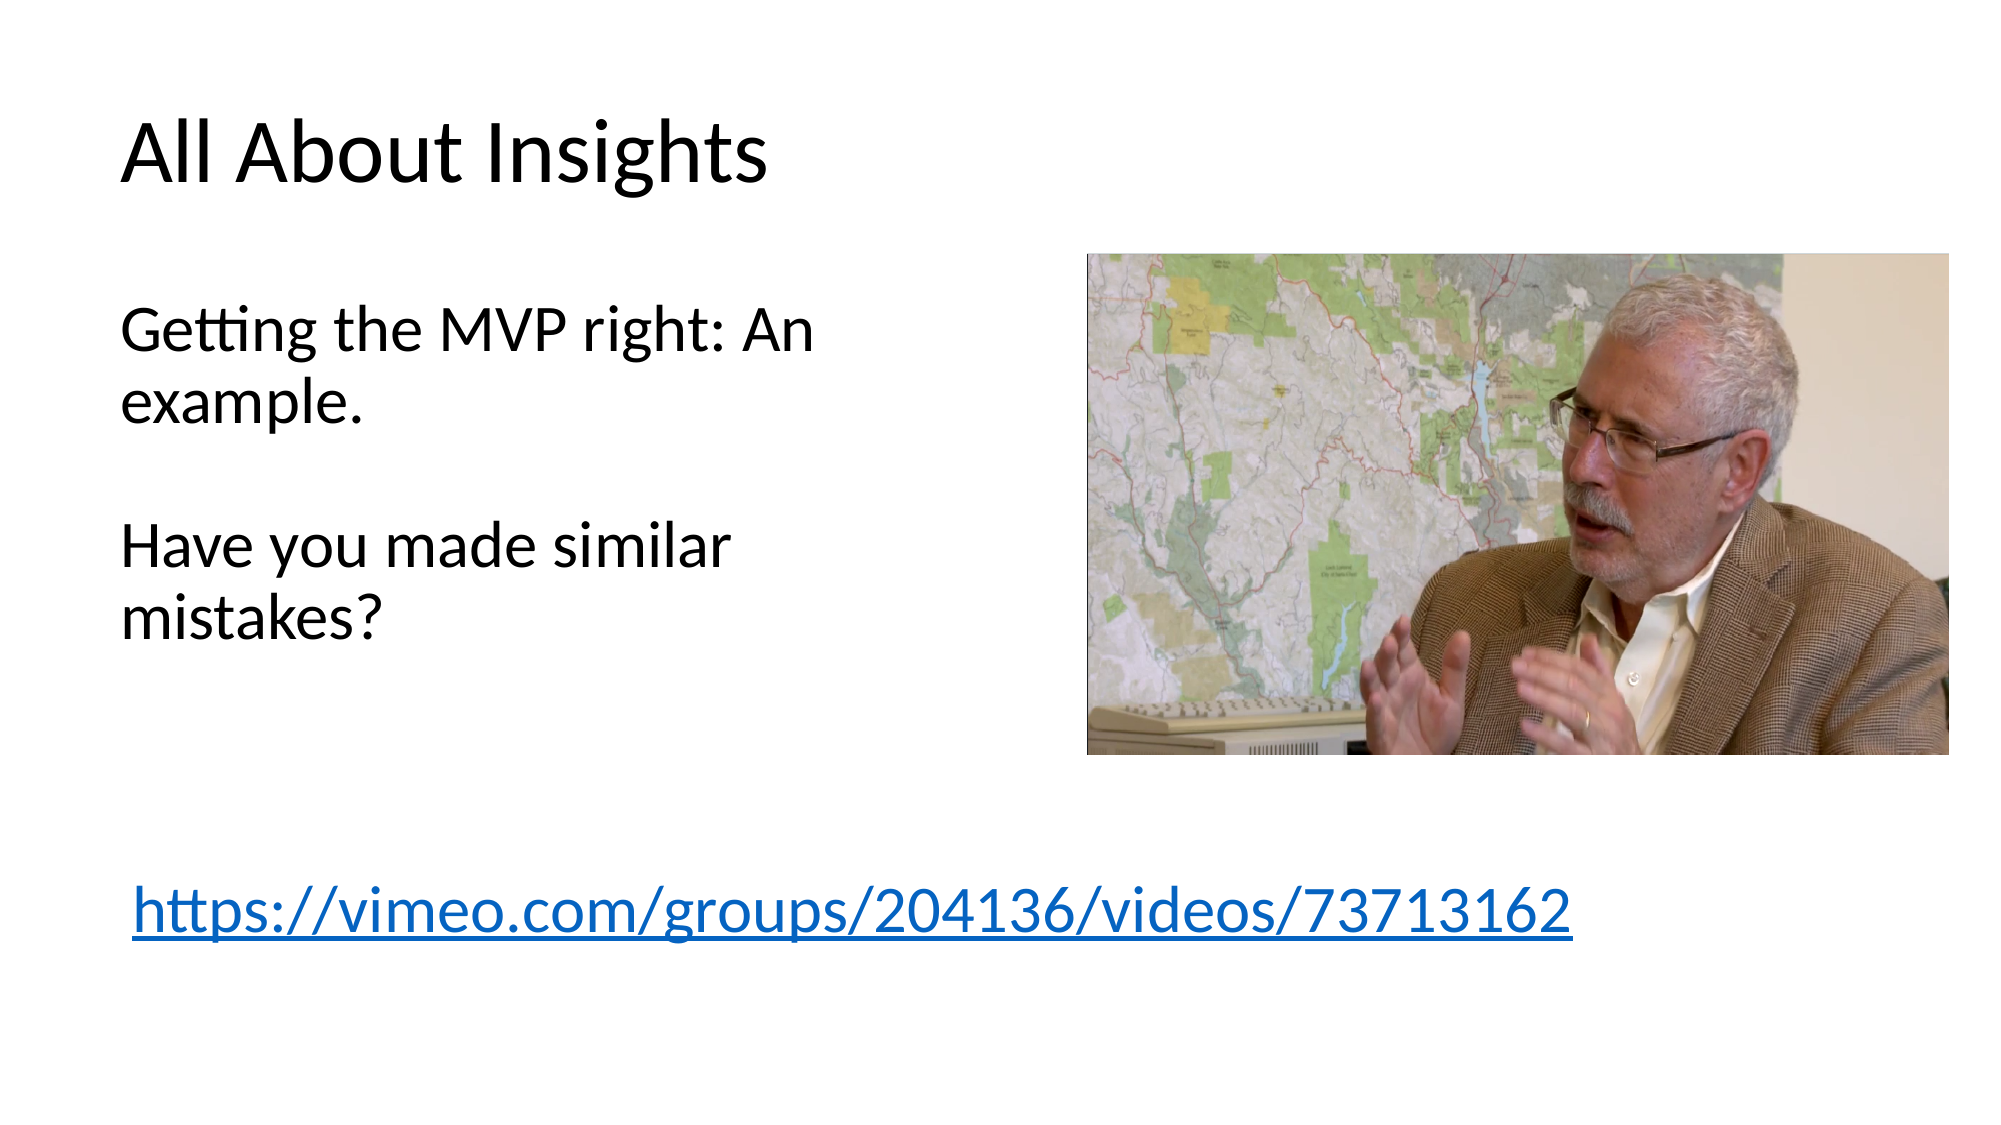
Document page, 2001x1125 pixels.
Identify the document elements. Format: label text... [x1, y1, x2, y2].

title All About Insights [99, 45, 1900, 223]
list https://vimeo.com/groups/204136/videos/73713162 [112, 854, 2000, 1057]
picture [1087, 253, 1949, 755]
list Getting the MVP right: An example. Have you made similar mistakes? [99, 274, 1002, 834]
